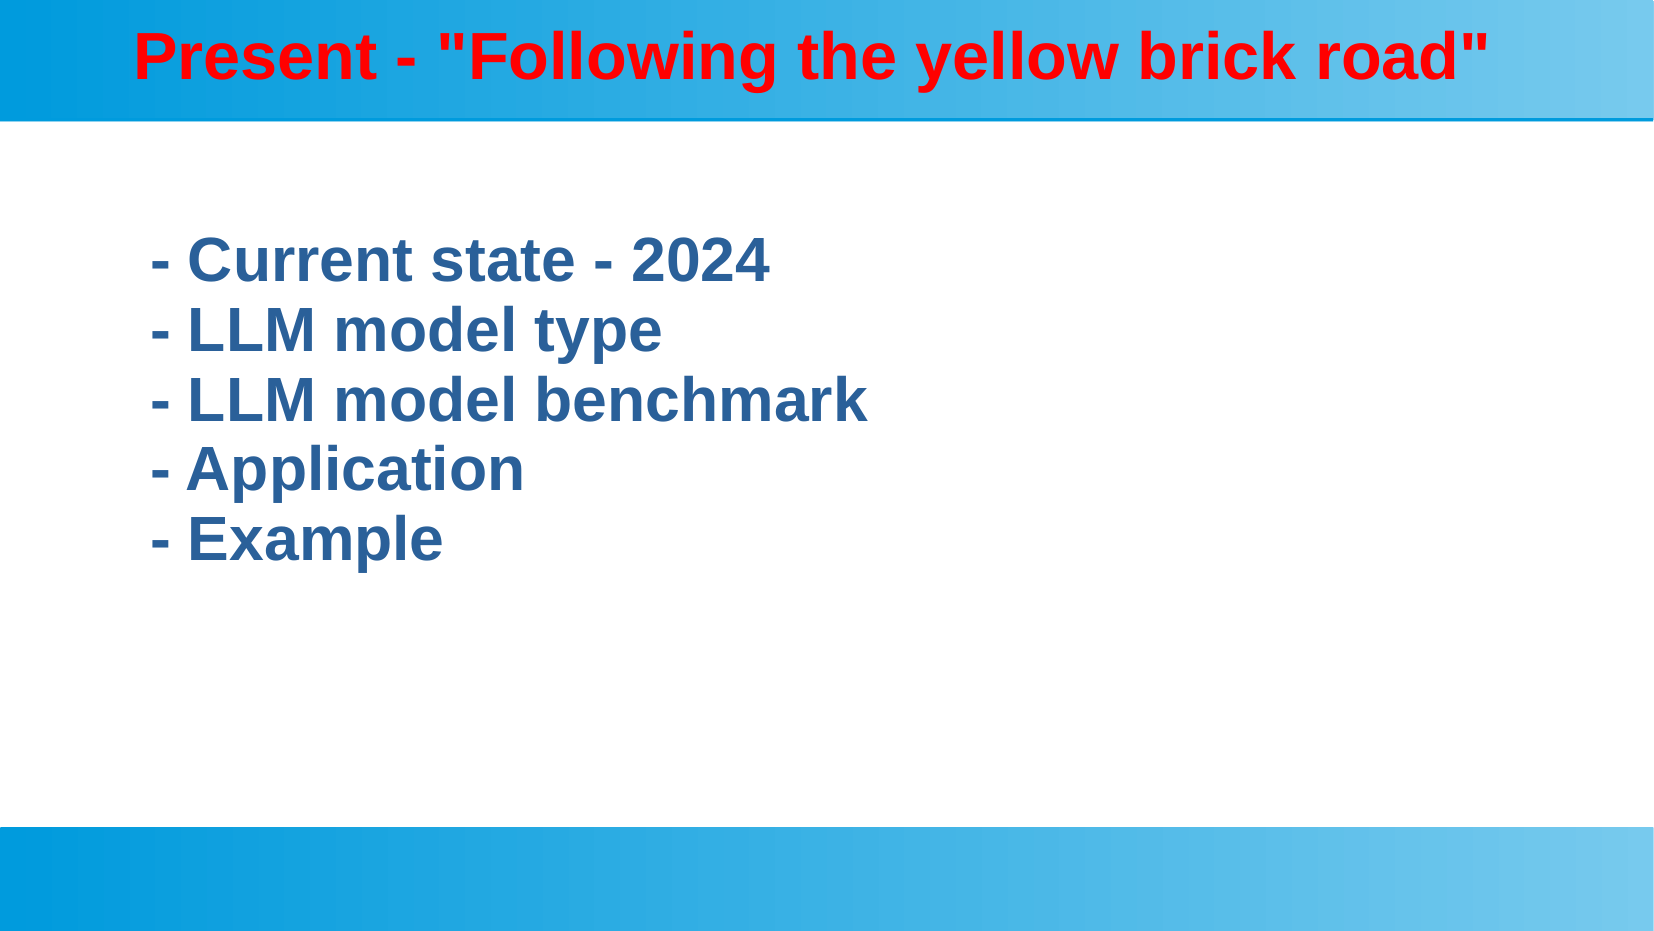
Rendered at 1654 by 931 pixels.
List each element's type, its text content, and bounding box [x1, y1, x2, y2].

title Present - "Following the yellow brick road" [75, 0, 1552, 113]
title - Current state - 2024 - LLM model type - LLM model benchmark - Application - Example [150, 225, 1088, 574]
